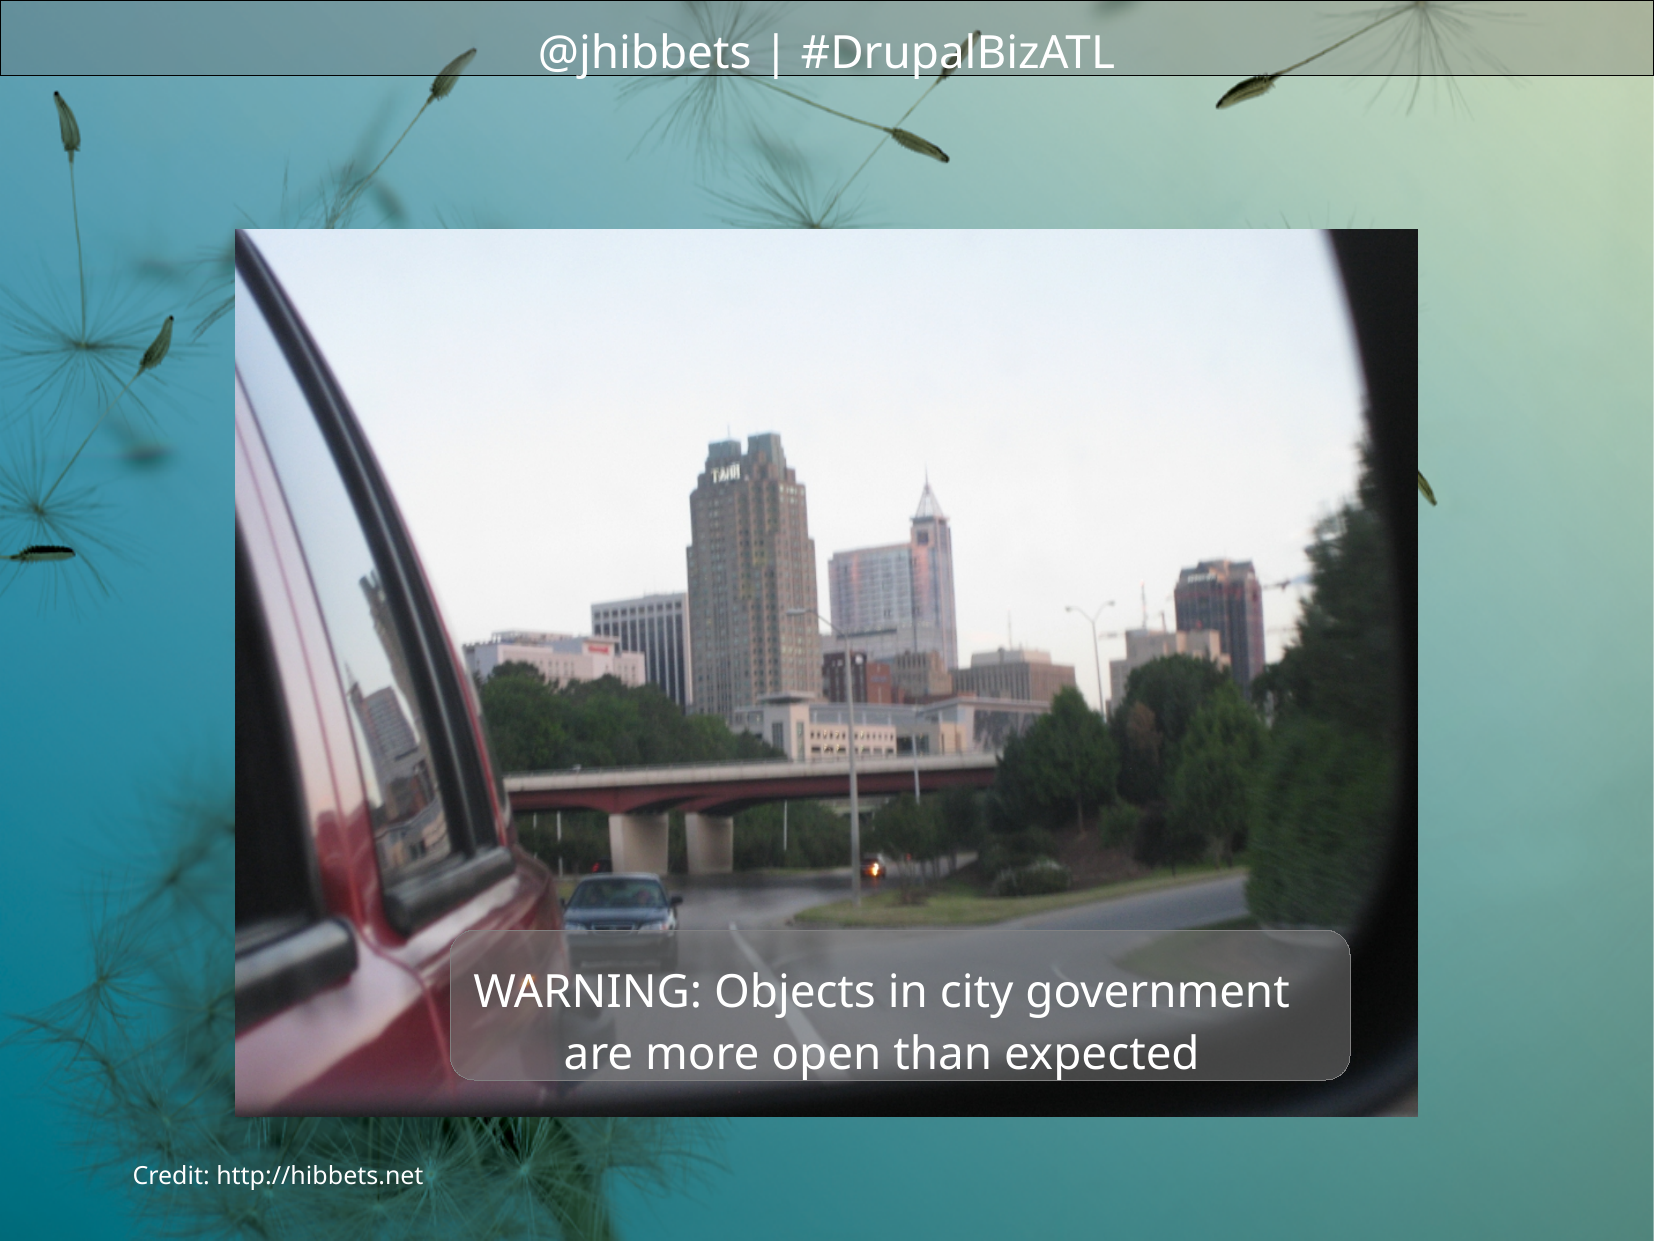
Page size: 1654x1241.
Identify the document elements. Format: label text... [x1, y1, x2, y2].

text_box WARNING: Objects in city government are more open than expected [458, 950, 1359, 1068]
picture [0, 76, 1654, 1241]
text_box Credit: http://hibbets.net [117, 1150, 444, 1194]
text_box [450, 930, 1350, 1081]
